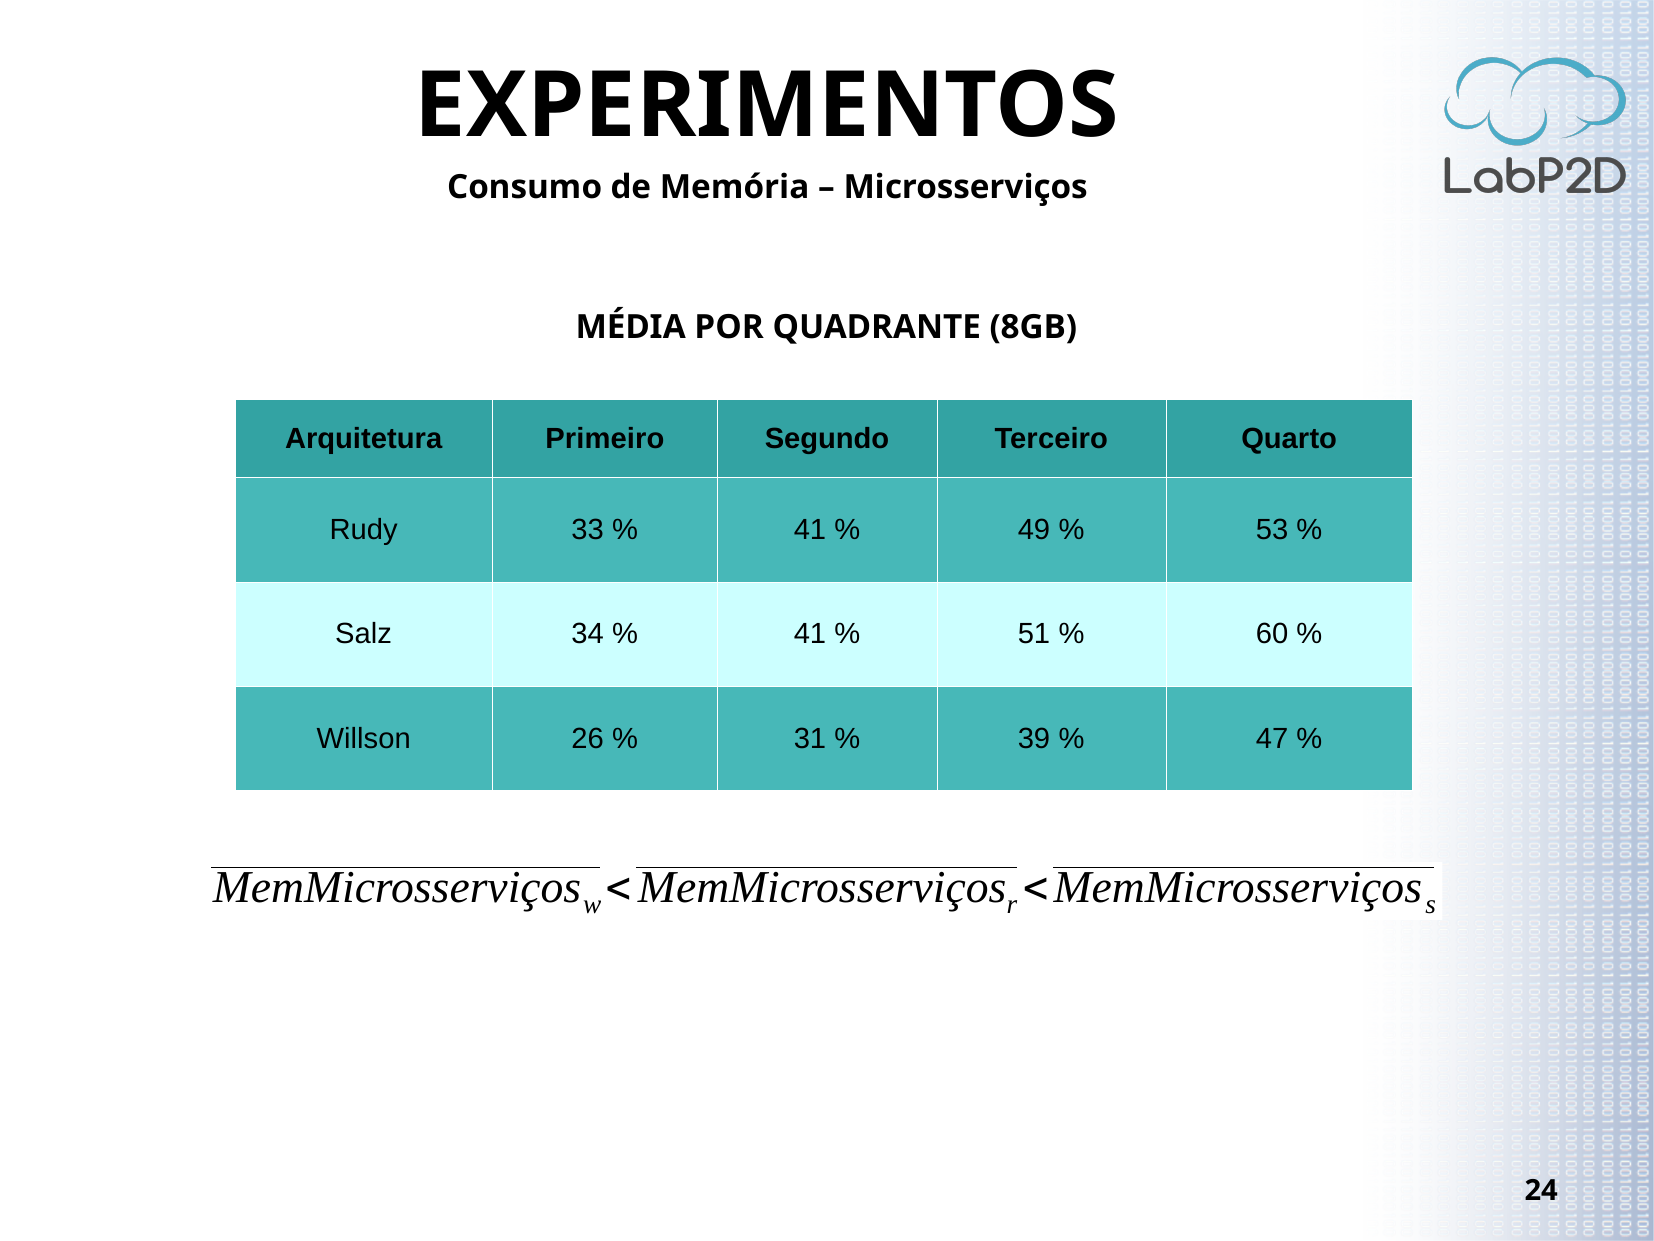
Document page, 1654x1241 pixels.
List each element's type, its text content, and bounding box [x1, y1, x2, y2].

picture [1360, 1, 1654, 1240]
title EXPERIMENTOS Consumo de Memória – Microsserviços [82, 19, 1453, 227]
table_cell Salz [236, 583, 492, 686]
table_cell 26 % [493, 687, 717, 790]
table_cell 60 % [1167, 583, 1412, 686]
table_cell 49 % [938, 478, 1166, 582]
table_cell Willson [236, 687, 492, 790]
chart [203, 862, 1443, 920]
table_cell 39 % [938, 687, 1166, 790]
table_cell 47 % [1167, 687, 1412, 790]
table_header Segundo [718, 400, 937, 477]
table_cell 41 % [718, 478, 937, 582]
text_box MÉDIA POR QUADRANTE (8GB) [236, 295, 1418, 388]
table_cell 51 % [938, 583, 1166, 686]
table_header Quarto [1167, 400, 1412, 477]
table_cell 53 % [1167, 478, 1412, 582]
table_cell 41 % [718, 583, 937, 686]
table_header Terceiro [938, 400, 1166, 477]
table_cell 33 % [493, 478, 717, 582]
table_cell 34 % [493, 583, 717, 686]
table_cell 31 % [718, 687, 937, 790]
table_header Primeiro [493, 400, 717, 477]
table_cell Rudy [236, 478, 492, 582]
table_header Arquitetura [236, 400, 492, 477]
